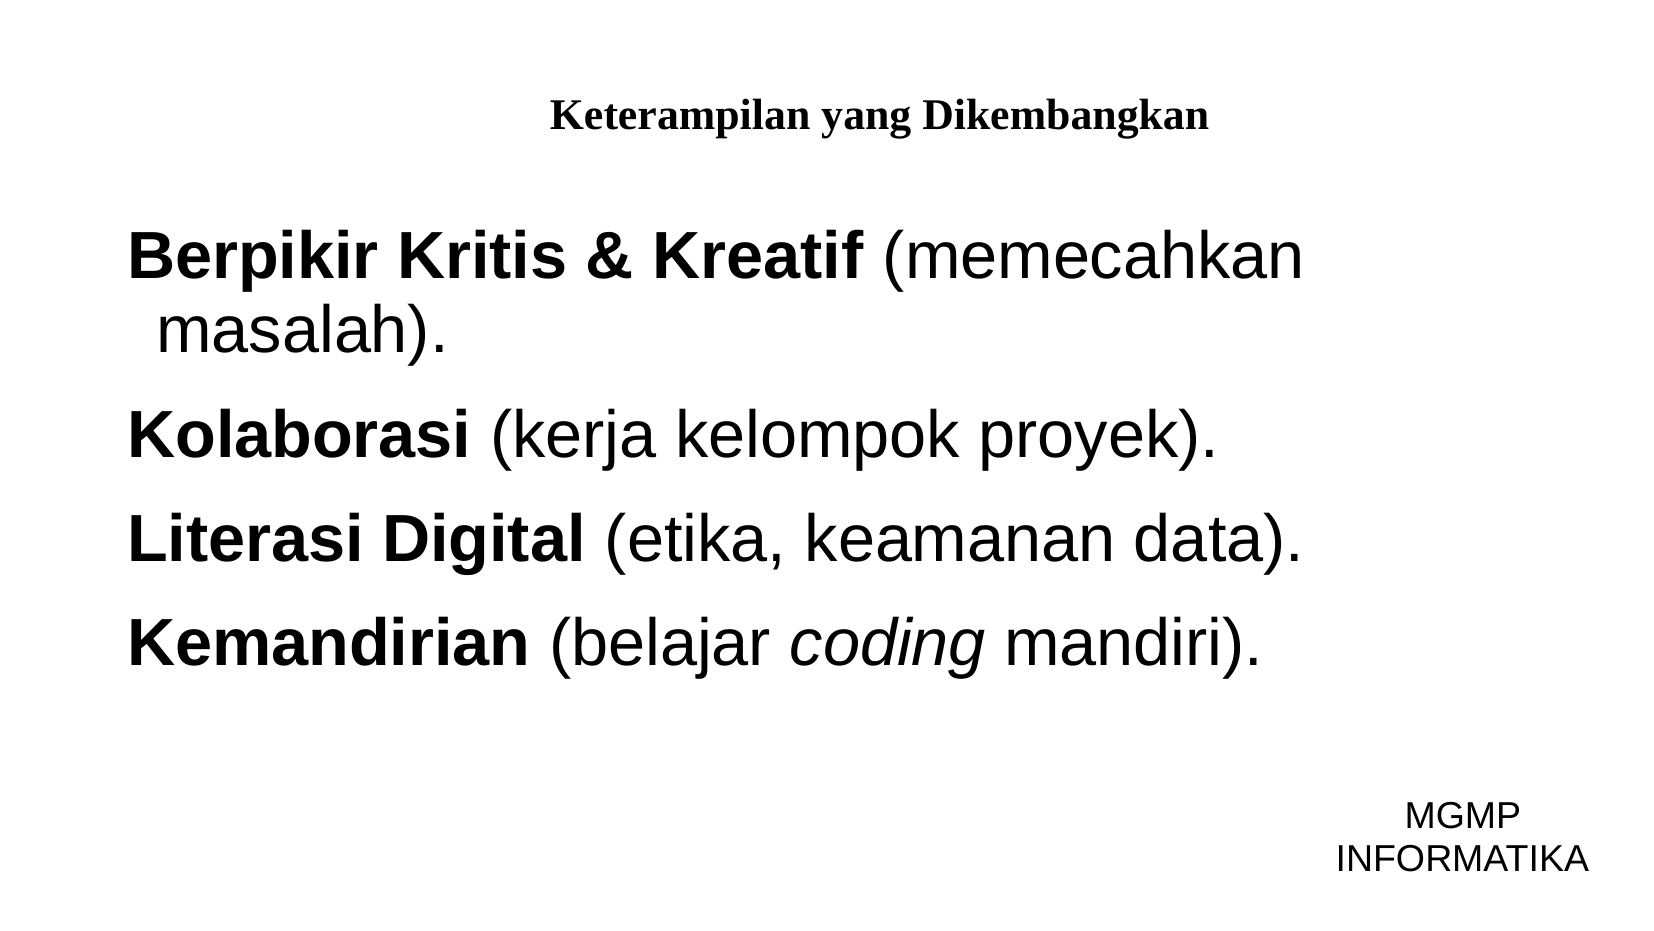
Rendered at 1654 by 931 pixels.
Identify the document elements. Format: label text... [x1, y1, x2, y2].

list Berpikir Kritis & Kreatif (memecahkan masalah). Kolaborasi (kerja kelompok proyek). Literasi Digital (etika, keamanan data). Kemandirian (belajar coding mandiri). [82, 217, 1571, 758]
title Keterampilan yang Dikembangkan [82, 37, 1571, 193]
text_box MGMP INFORMATIKA [1312, 787, 1613, 887]
